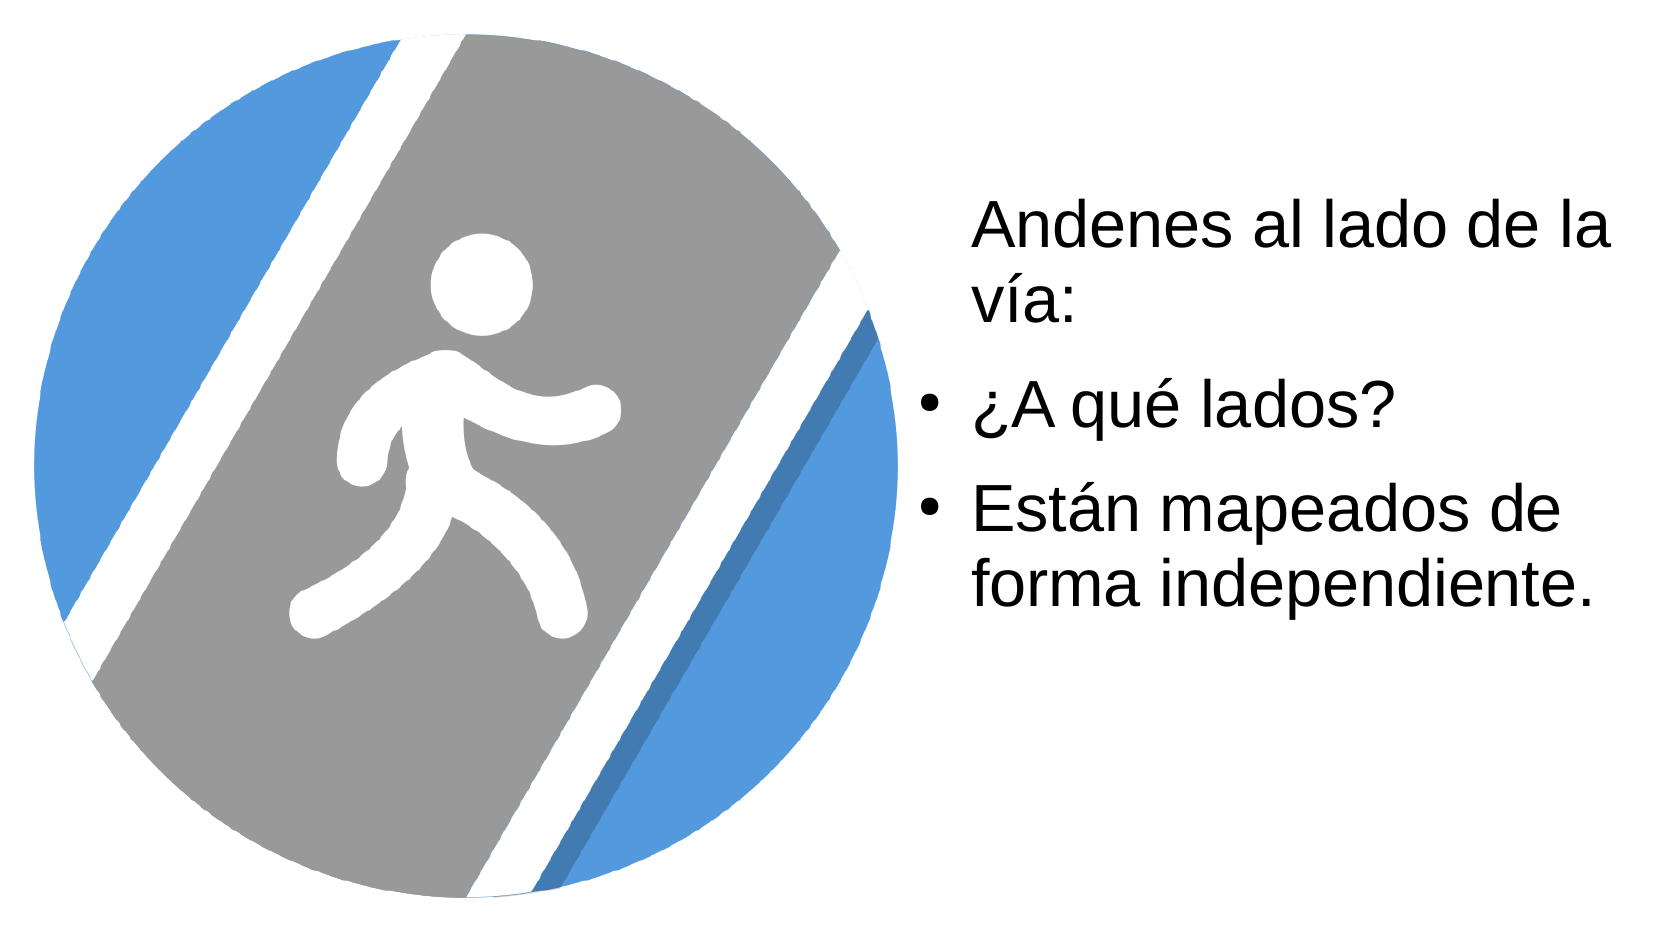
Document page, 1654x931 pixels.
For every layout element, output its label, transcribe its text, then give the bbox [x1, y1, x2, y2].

list Andenes al lado de la vía: ¿A qué lados? Están mapeados de forma independiente. [931, 187, 1627, 727]
picture [0, 0, 931, 931]
